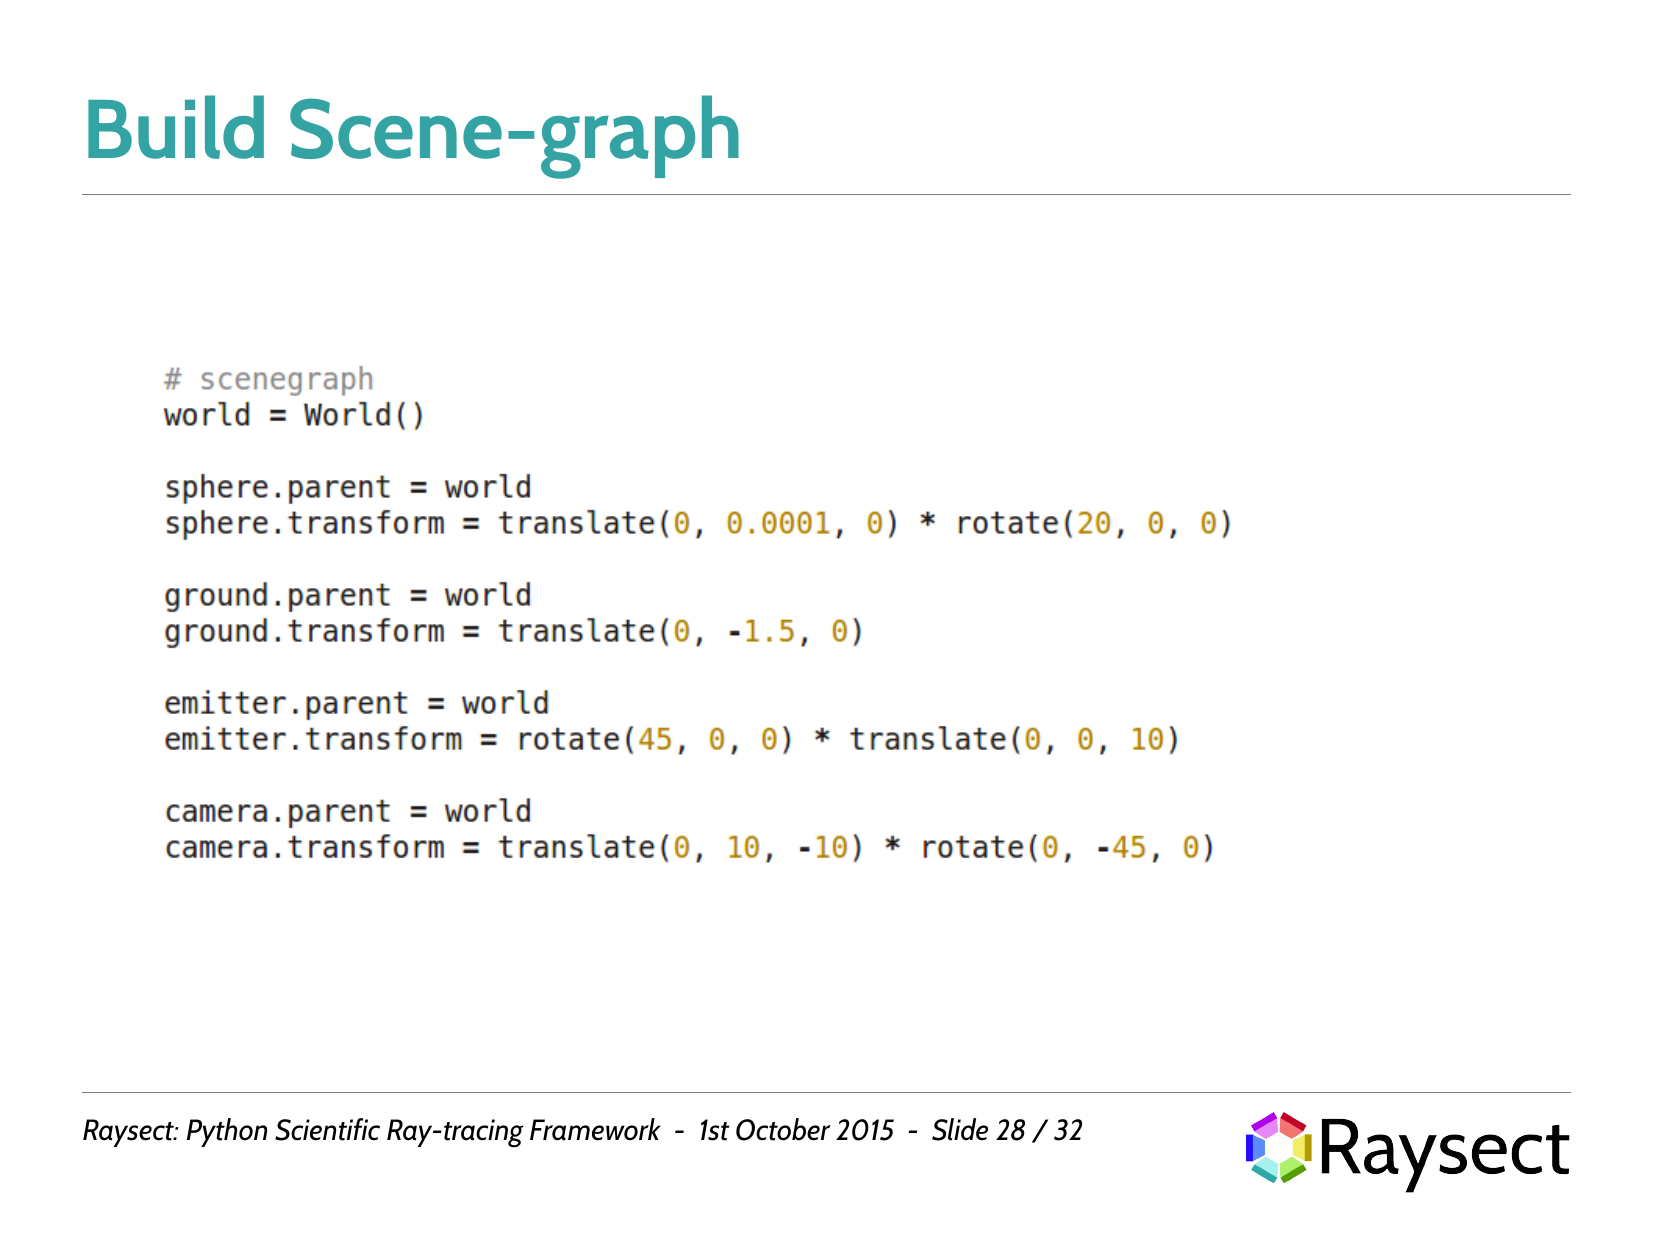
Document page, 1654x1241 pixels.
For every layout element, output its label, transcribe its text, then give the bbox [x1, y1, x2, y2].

picture [158, 360, 1271, 880]
picture [1242, 1108, 1573, 1196]
title Build Scene-graph [82, 70, 1571, 187]
